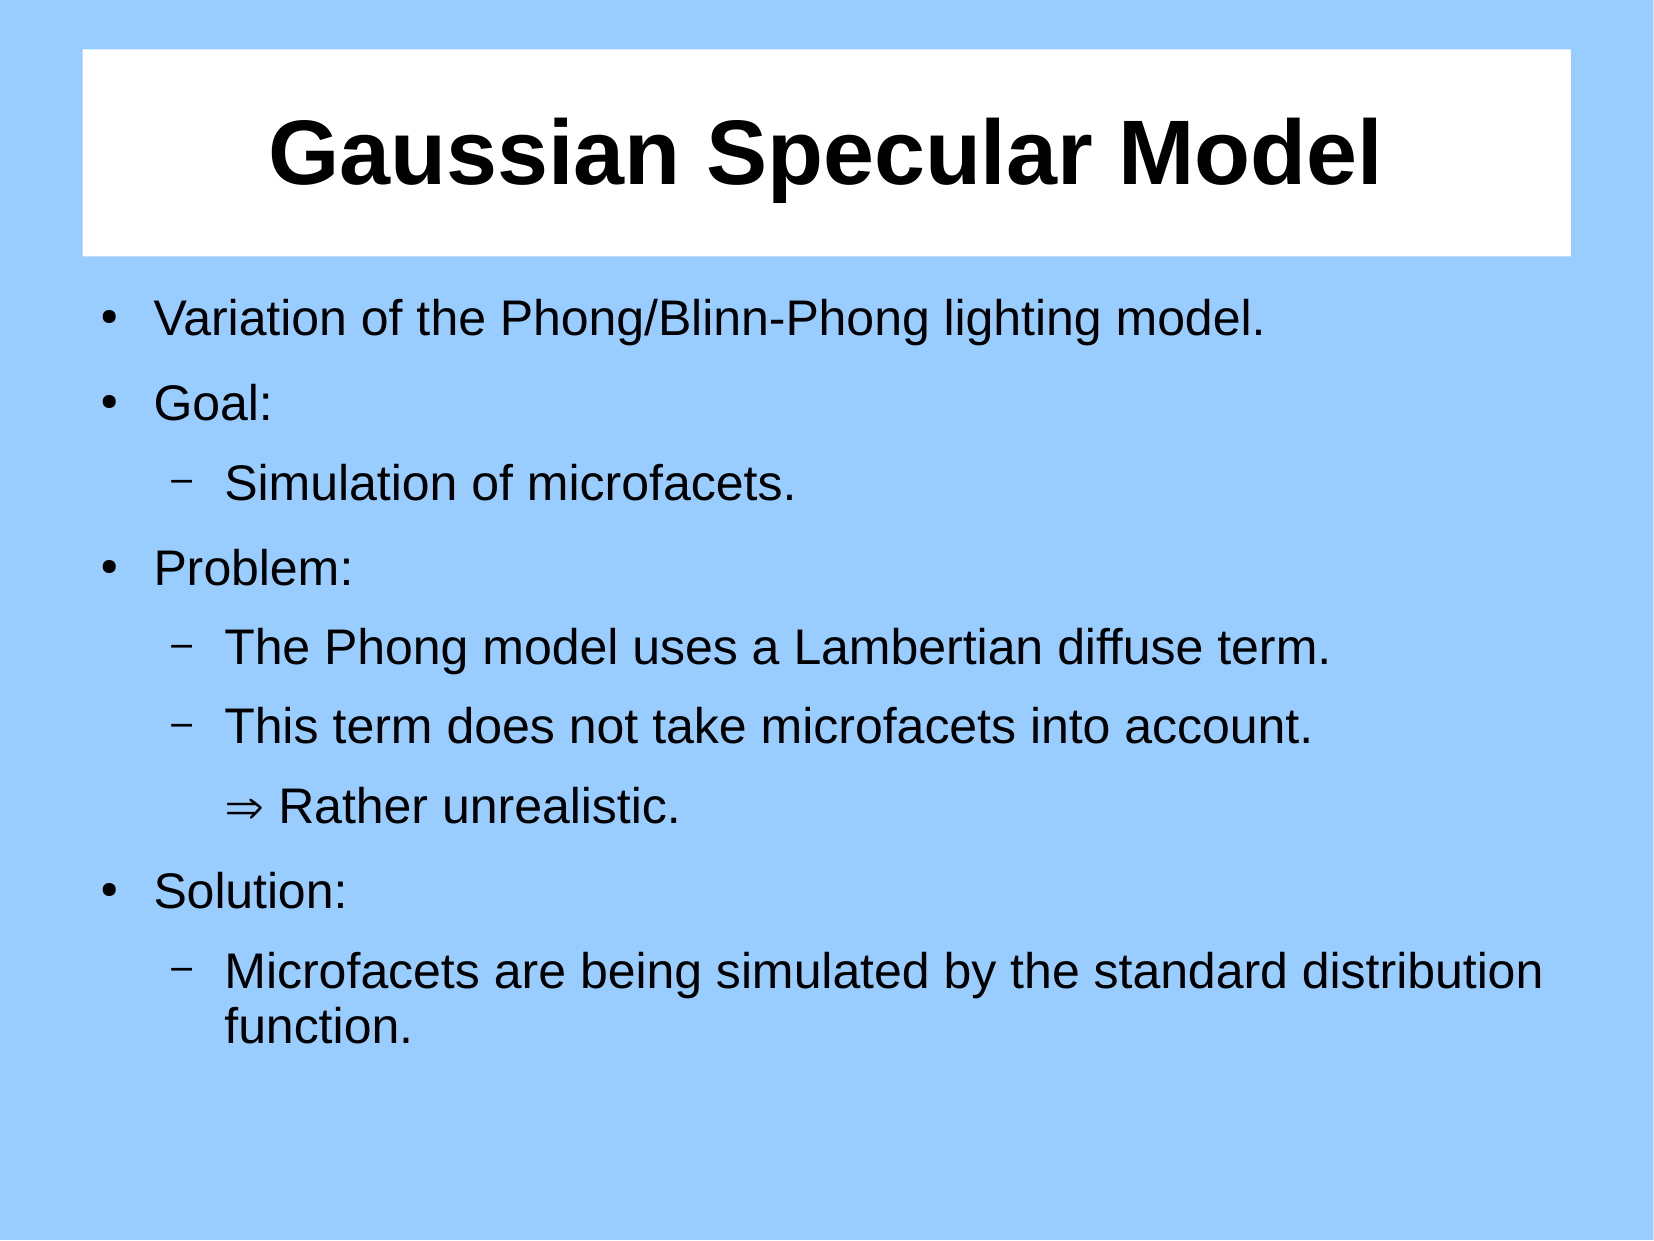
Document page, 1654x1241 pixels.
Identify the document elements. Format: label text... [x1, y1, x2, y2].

title Gaussian Specular Model [82, 49, 1571, 257]
list Variation of the Phong/Blinn-Phong lighting model. Goal: Simulation of microfacets. Problem: The Phong model uses a Lambertian diffuse term. This term does not take microfacets into account.  Rather unrealistic. Solution: Microfacets are being simulated by the standard distribution function. [82, 290, 1571, 1170]
